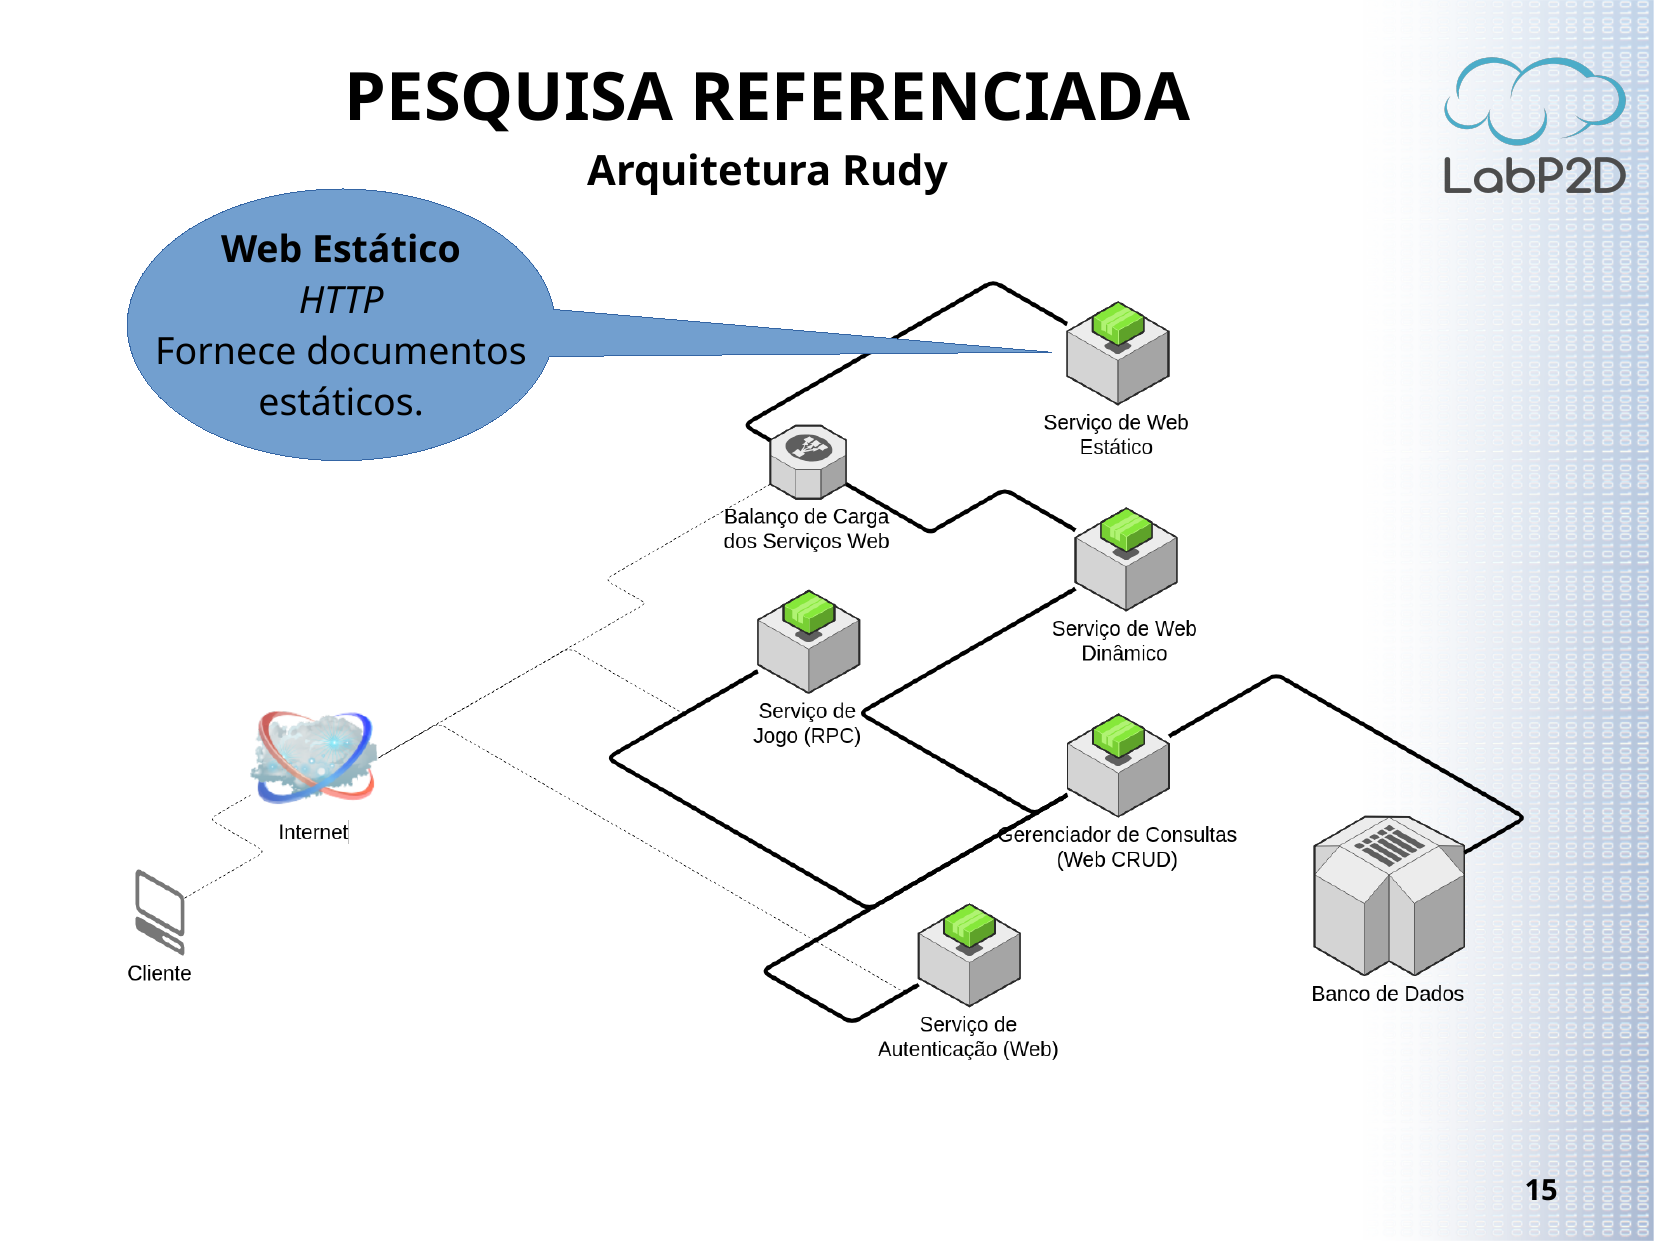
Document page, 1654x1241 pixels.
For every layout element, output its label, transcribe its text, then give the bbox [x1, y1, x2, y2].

picture [127, 1, 1654, 1240]
title PESQUISA REFERENCIADA Arquitetura Rudy [82, 19, 1453, 227]
picture [127, 279, 139, 313]
text_box Web Estático HTTP Fornece documentos estáticos. [127, 188, 1052, 461]
